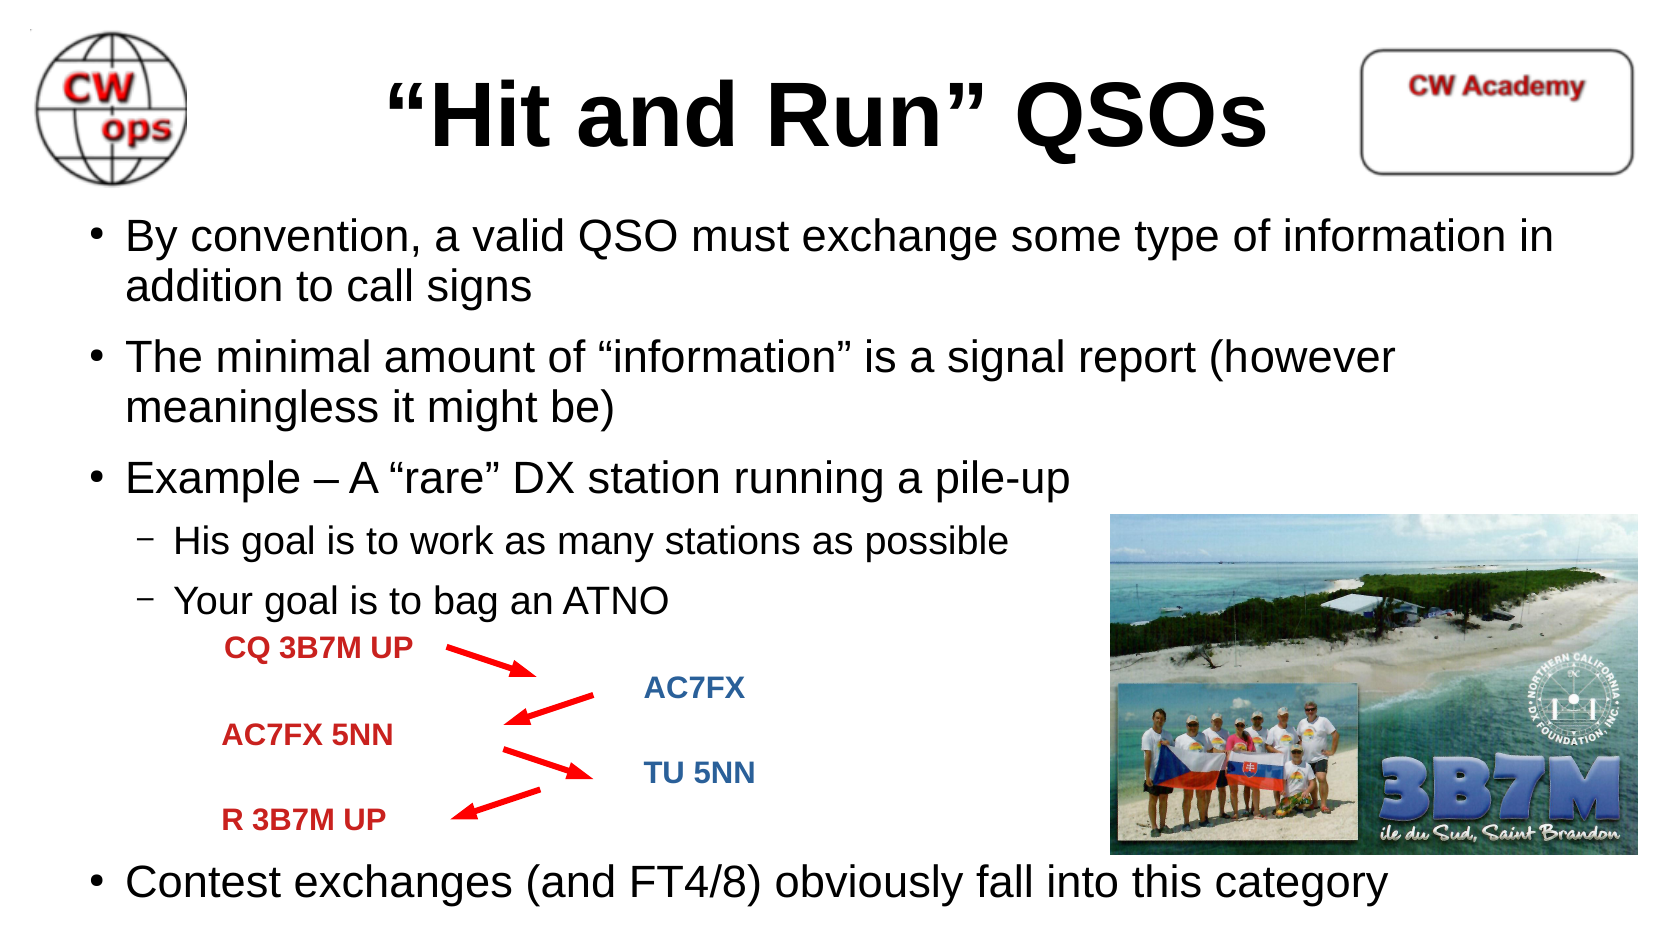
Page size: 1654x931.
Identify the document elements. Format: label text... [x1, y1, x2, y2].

title “Hit and Run” QSOs [82, 37, 1571, 193]
picture [30, 29, 187, 194]
picture [1571, 37, 1640, 186]
list By convention, a valid QSO must exchange some type of information in addition to call signs The minimal amount of “information” is a signal report (however meaningless it might be) Example – A “rare” DX station running a pile-up His goal is to work as many stations as possible Your goal is to bag an ATNO CQ 3B7M UP AC7FX AC7FX 5NN TU 5NN R 3B7M UP Contest exchanges (and FT4/8) obviously fall into this category [76, 210, 1565, 915]
picture [1110, 514, 1638, 856]
